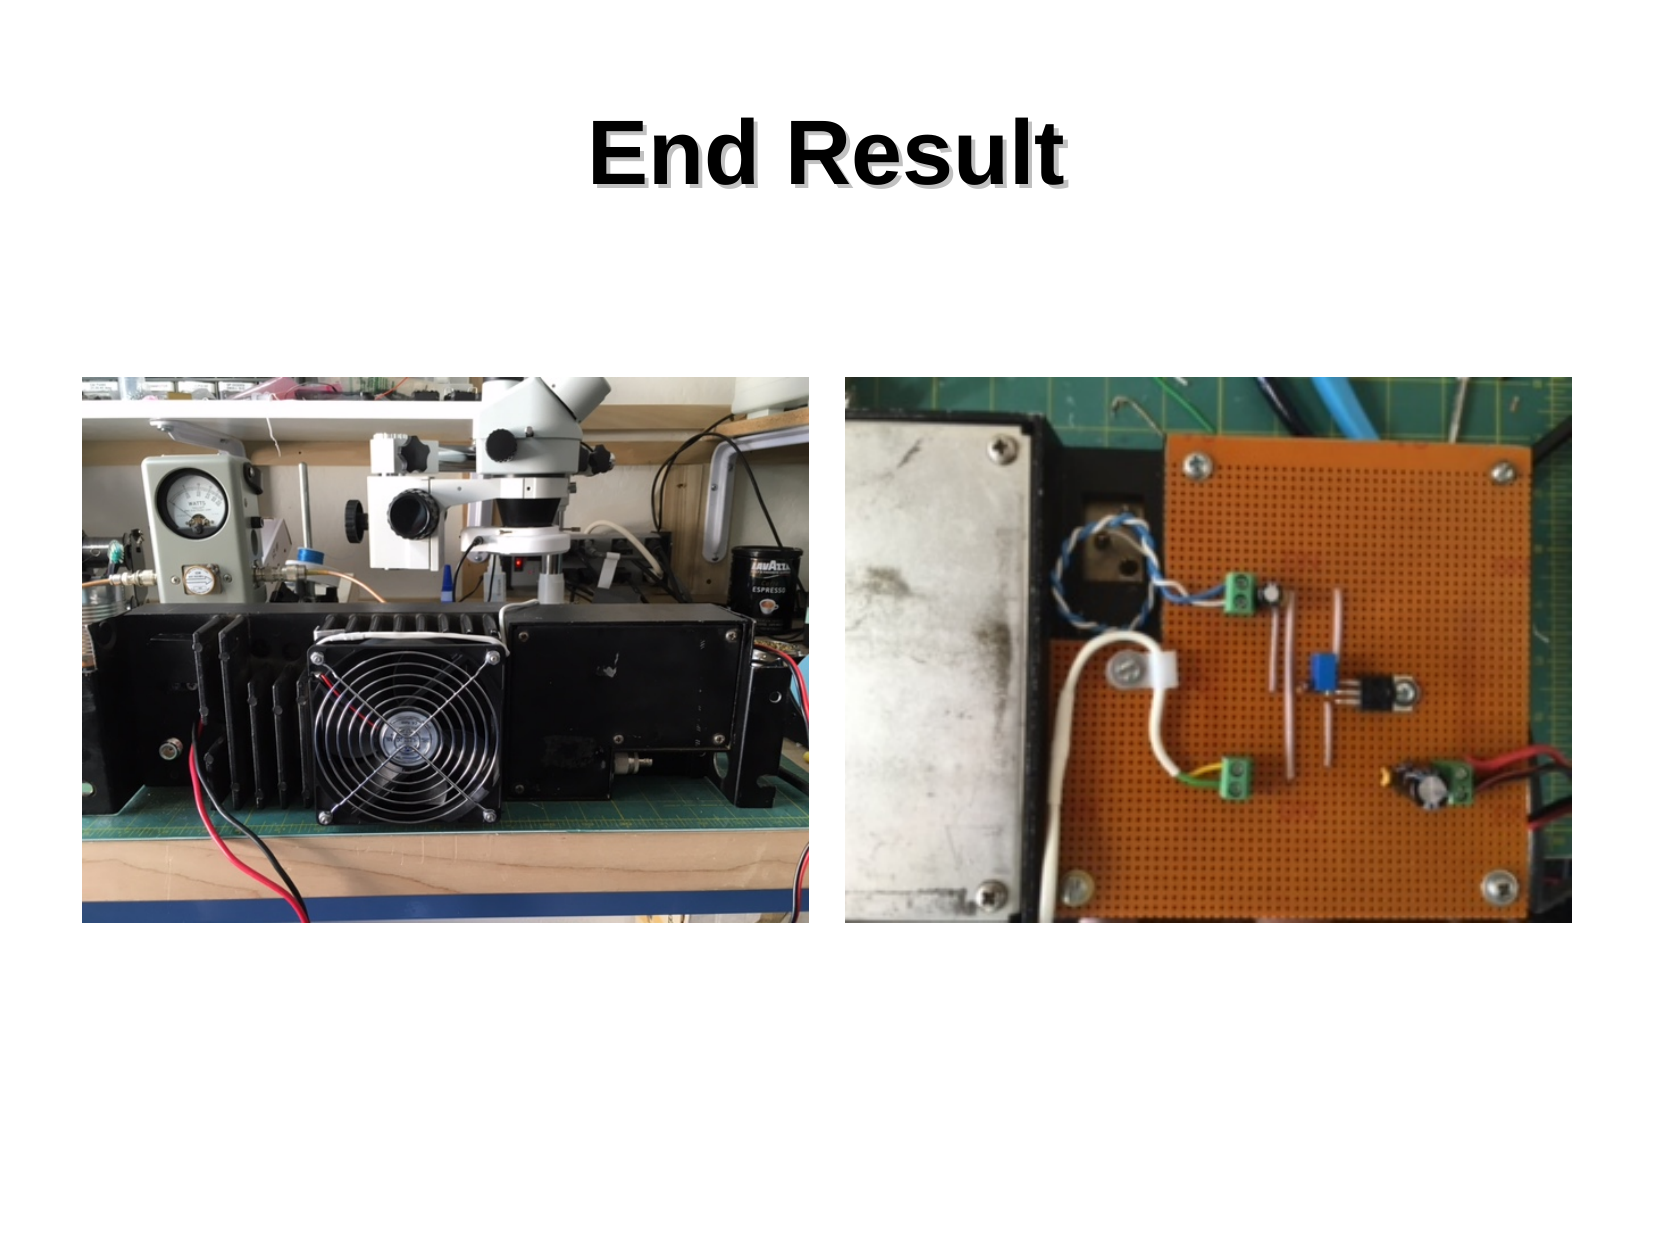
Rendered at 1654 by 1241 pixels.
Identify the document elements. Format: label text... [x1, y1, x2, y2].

picture [82, 377, 809, 923]
picture [845, 377, 1572, 923]
title End Result [82, 49, 1571, 257]
